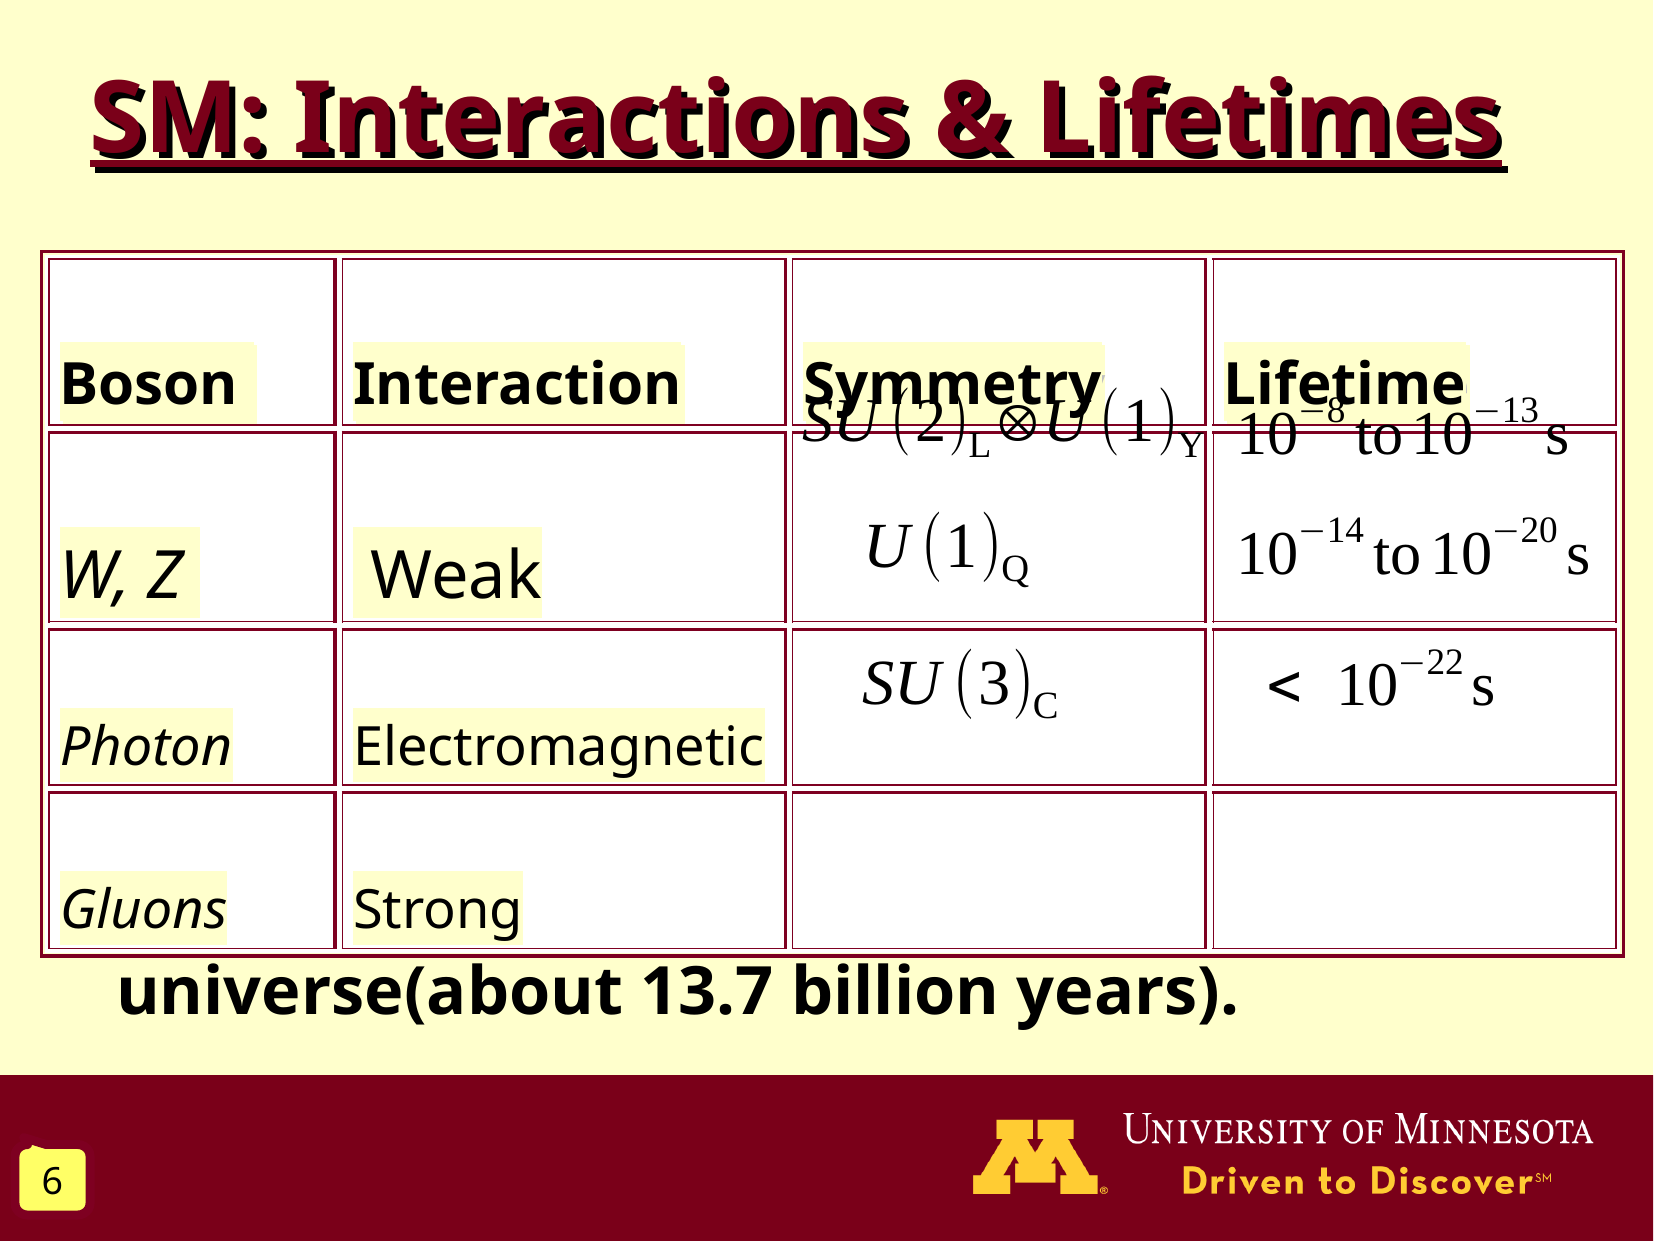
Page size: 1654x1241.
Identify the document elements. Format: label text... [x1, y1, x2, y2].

table_cell [1209, 429, 1620, 626]
title SM: Interactions & Lifetimes [75, 29, 1621, 196]
table_cell [788, 626, 1209, 789]
table_cell [1214, 434, 1615, 621]
chart [1230, 510, 1597, 588]
chart [1230, 390, 1578, 468]
table_cell Strong [338, 789, 788, 953]
table_cell W, Z [45, 429, 338, 626]
list The SM does not describe gravity for which the typical lifetime is about the age of the universe(about 13.7 billion years). [45, 780, 1636, 1081]
table_header Lifetime [1209, 255, 1620, 429]
table_header Boson [45, 255, 338, 429]
table_cell Electromagnetic [338, 626, 788, 789]
text_box 6 [15, 1137, 91, 1216]
chart [854, 645, 1066, 727]
chart [795, 385, 1212, 466]
table_cell [1209, 789, 1620, 953]
chart [857, 508, 1036, 591]
table_cell [793, 434, 1204, 621]
chart [1260, 642, 1503, 721]
table_cell Weak [338, 429, 788, 626]
table_header Symmetry [788, 255, 1209, 429]
table_cell [788, 429, 1209, 626]
table_cell Gluons [45, 789, 338, 953]
picture [0, 1075, 1654, 1241]
table_cell Photon [45, 626, 338, 789]
table_header Symmetry [793, 260, 1204, 424]
table_cell [1209, 626, 1620, 789]
table_header Lifetime [1214, 260, 1615, 424]
table_cell [788, 789, 1209, 953]
table_header Interaction [338, 255, 788, 429]
